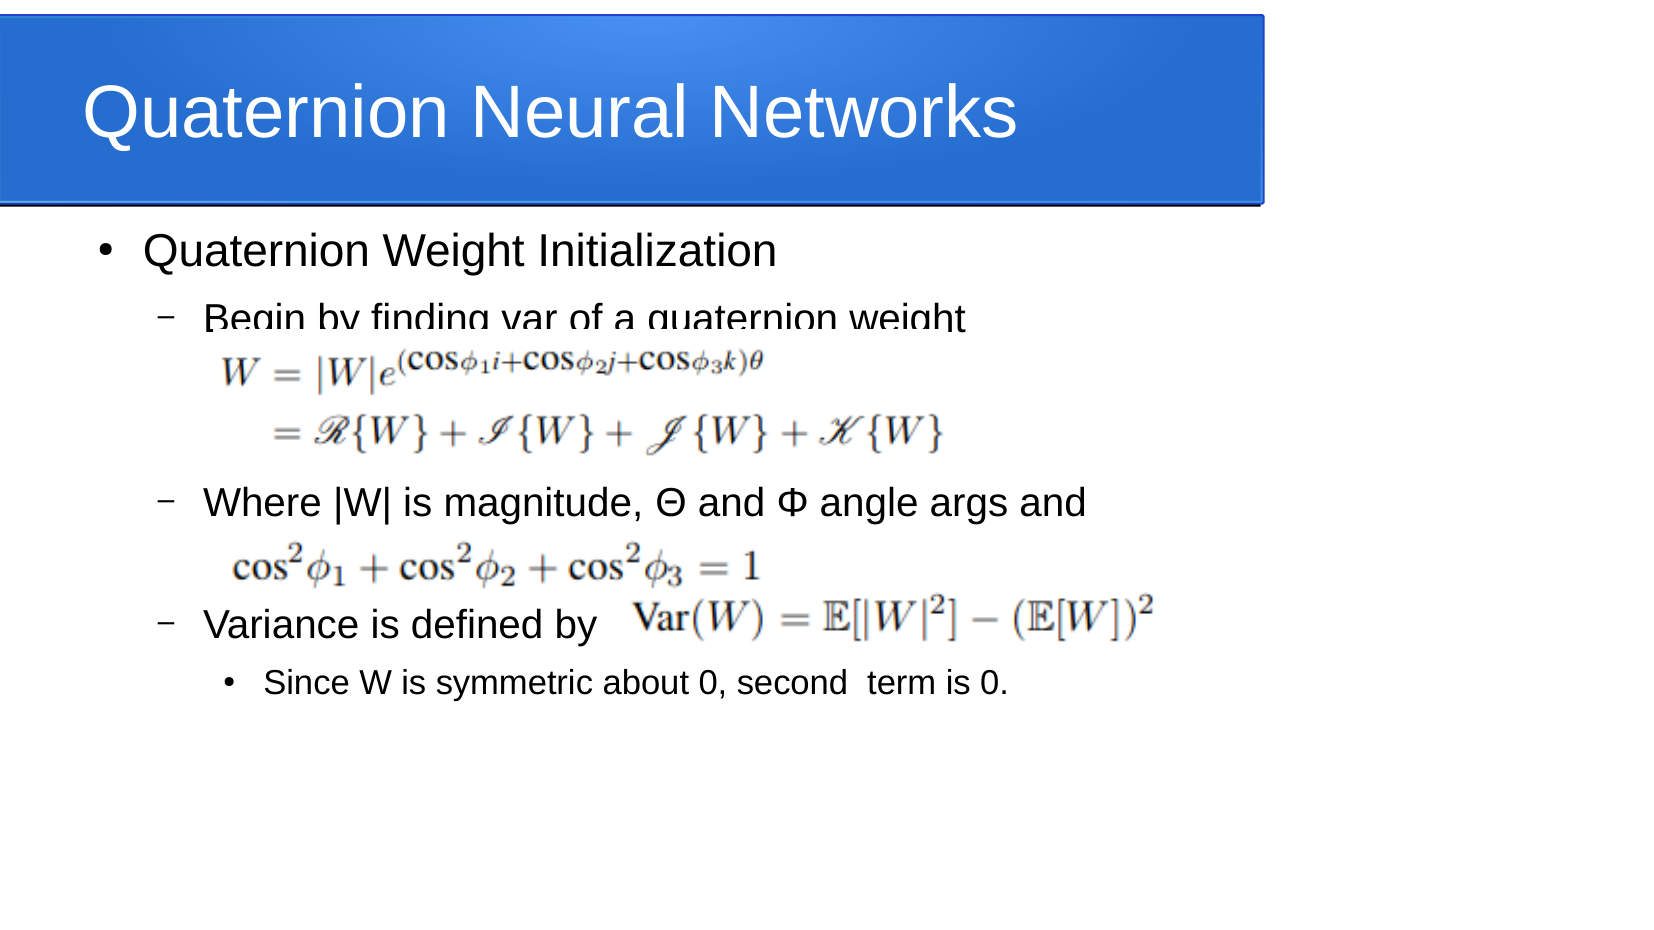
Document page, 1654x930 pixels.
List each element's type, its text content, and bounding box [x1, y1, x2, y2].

title Quaternion Neural Networks [82, 35, 1234, 189]
list Quaternion Weight Initialization Begin by finding var of a quaternion weight Where |W| is magnitude, Θ and Φ angle args and Variance is defined by Since W is symmetric about 0, second term is 0. [82, 224, 1571, 764]
picture [225, 539, 1154, 646]
picture [213, 329, 946, 475]
